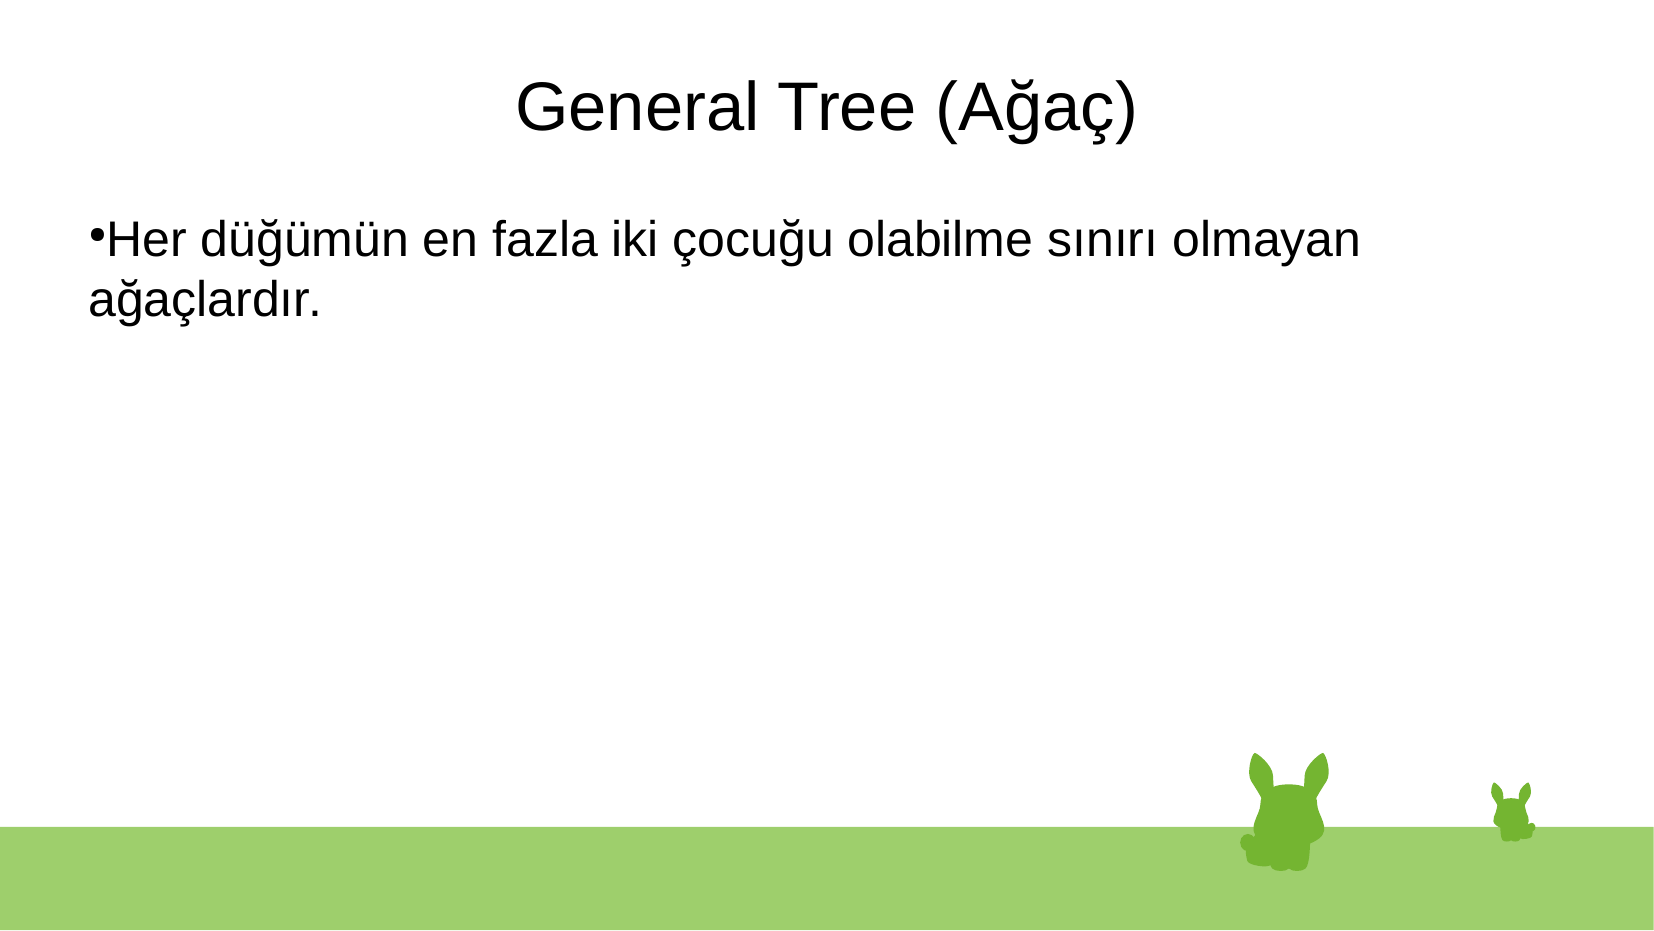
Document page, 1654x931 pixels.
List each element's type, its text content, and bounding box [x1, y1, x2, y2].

title ﻿General Tree (Ağaç) [88, 29, 1565, 178]
list ﻿Her düğümün en fazla iki çocuğu olabilme sınırı olmayan ağaçlardır. [88, 206, 1565, 739]
